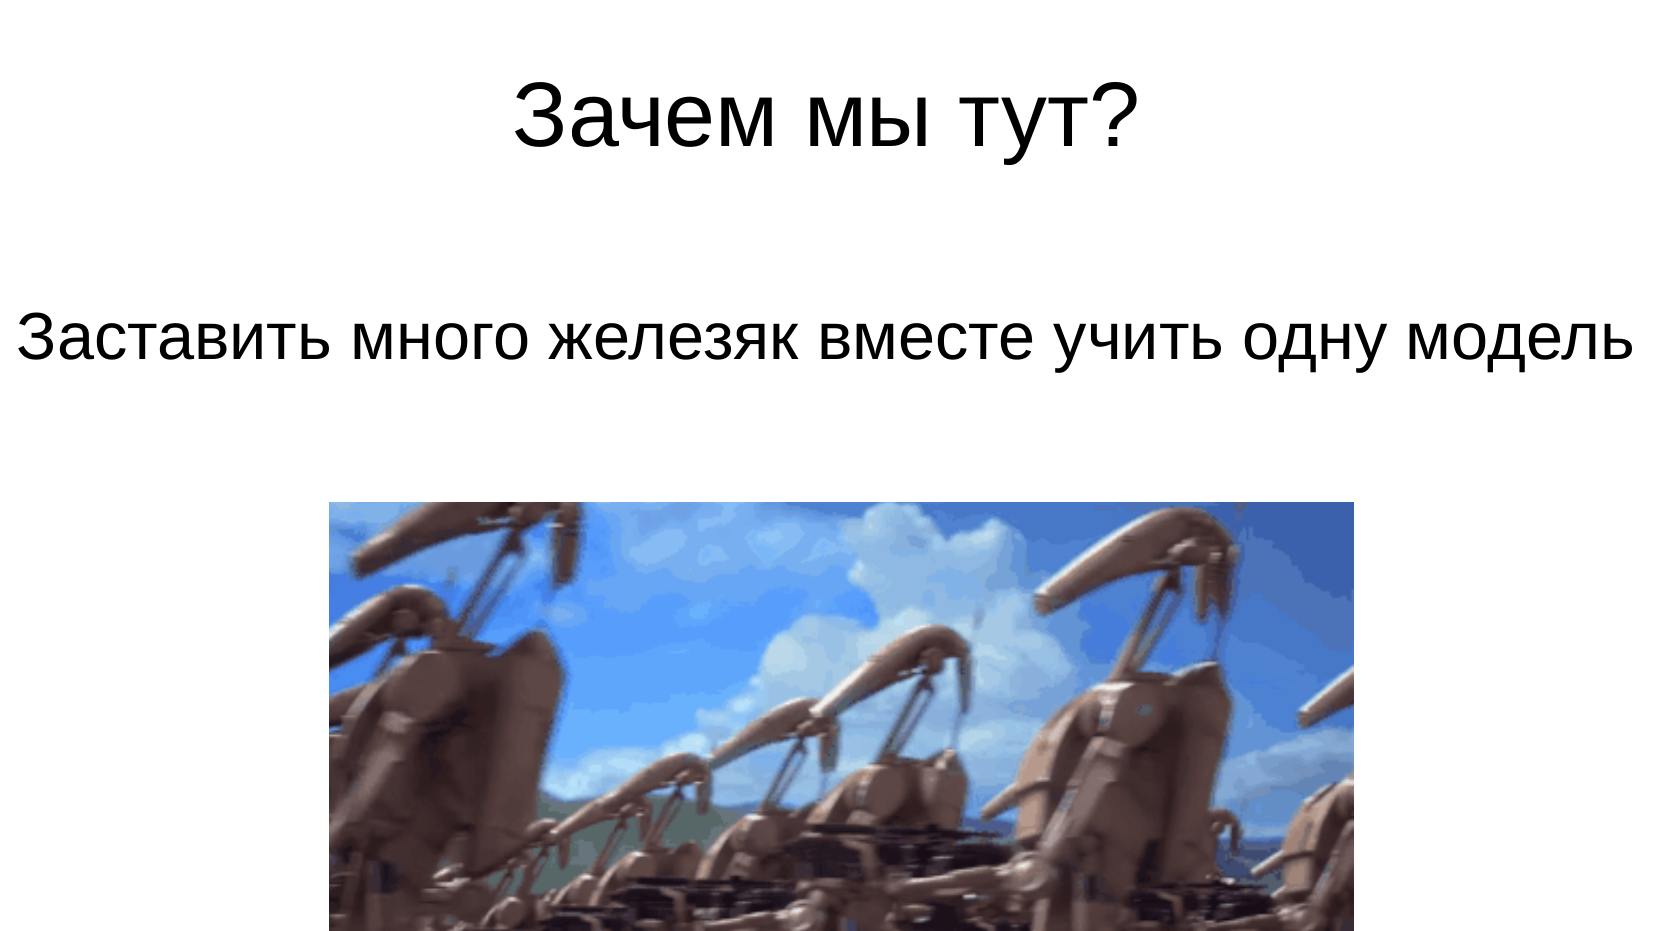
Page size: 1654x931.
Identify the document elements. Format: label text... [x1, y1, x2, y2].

subtitle Заставить много железяк вместе учить одну модель [0, 235, 1654, 438]
title Зачем мы тут? [82, 37, 1571, 193]
picture [329, 502, 1354, 931]
